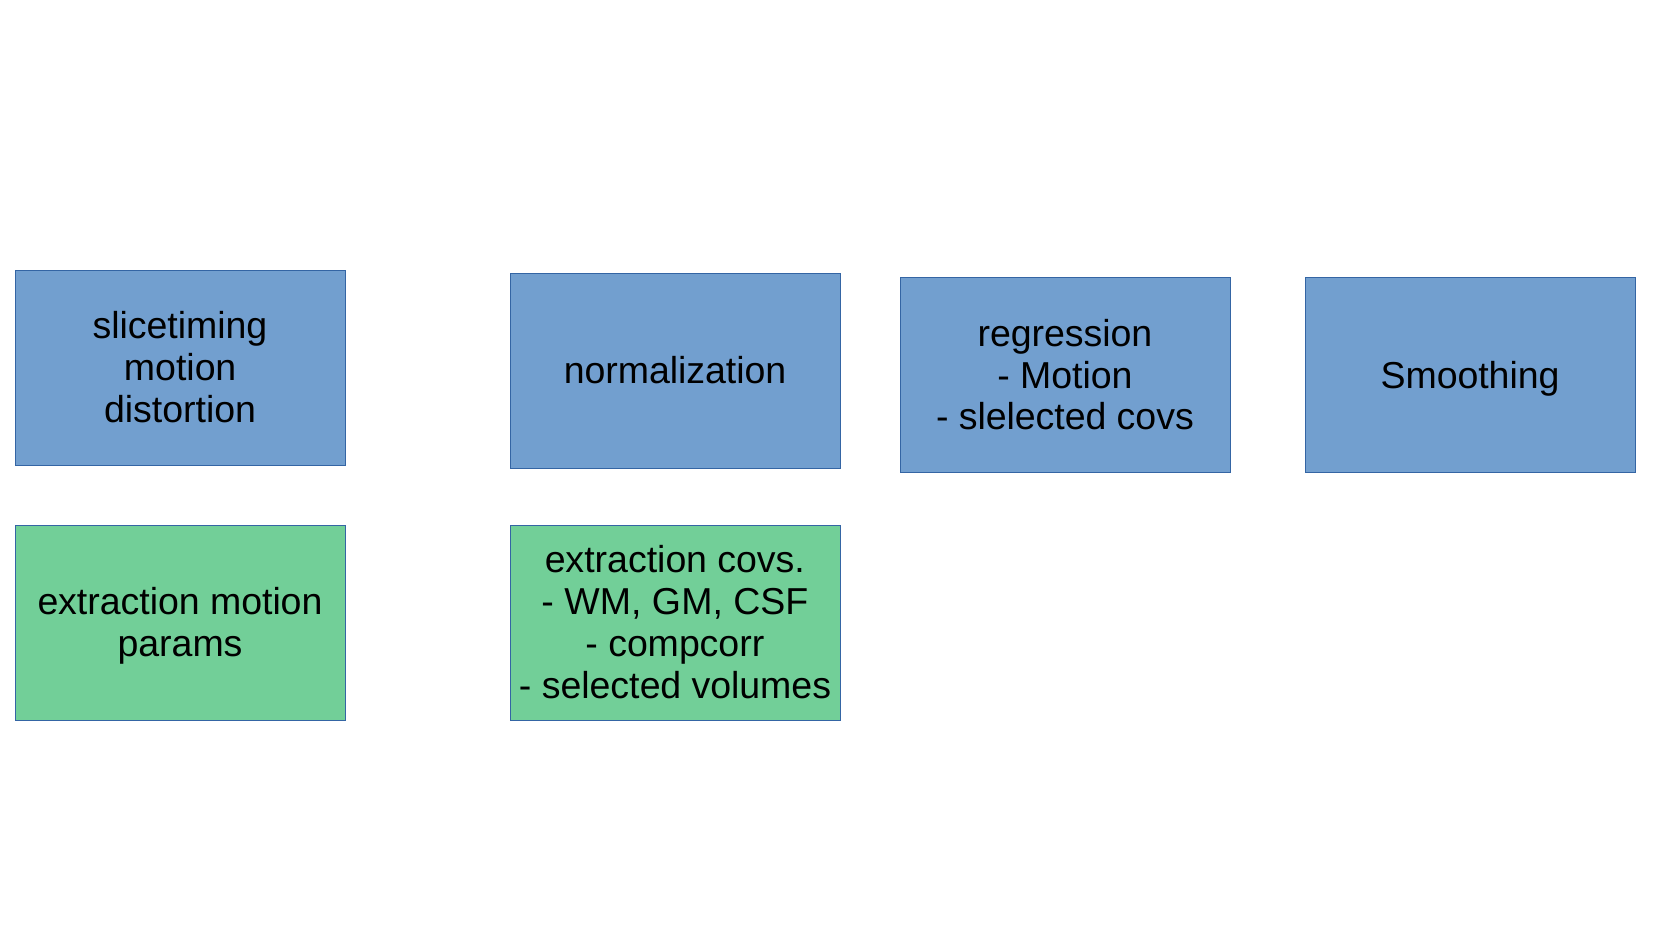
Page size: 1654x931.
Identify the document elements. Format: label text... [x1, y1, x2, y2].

text_box normalization [510, 273, 841, 469]
text_box extraction covs. - WM, GM, CSF - compcorr - selected volumes [510, 525, 841, 721]
text_box Smoothing [1305, 277, 1636, 473]
text_box extraction motion params [15, 525, 346, 721]
text_box regression - Motion - slelected covs [900, 277, 1231, 473]
text_box slicetiming motion distortion [15, 270, 346, 466]
